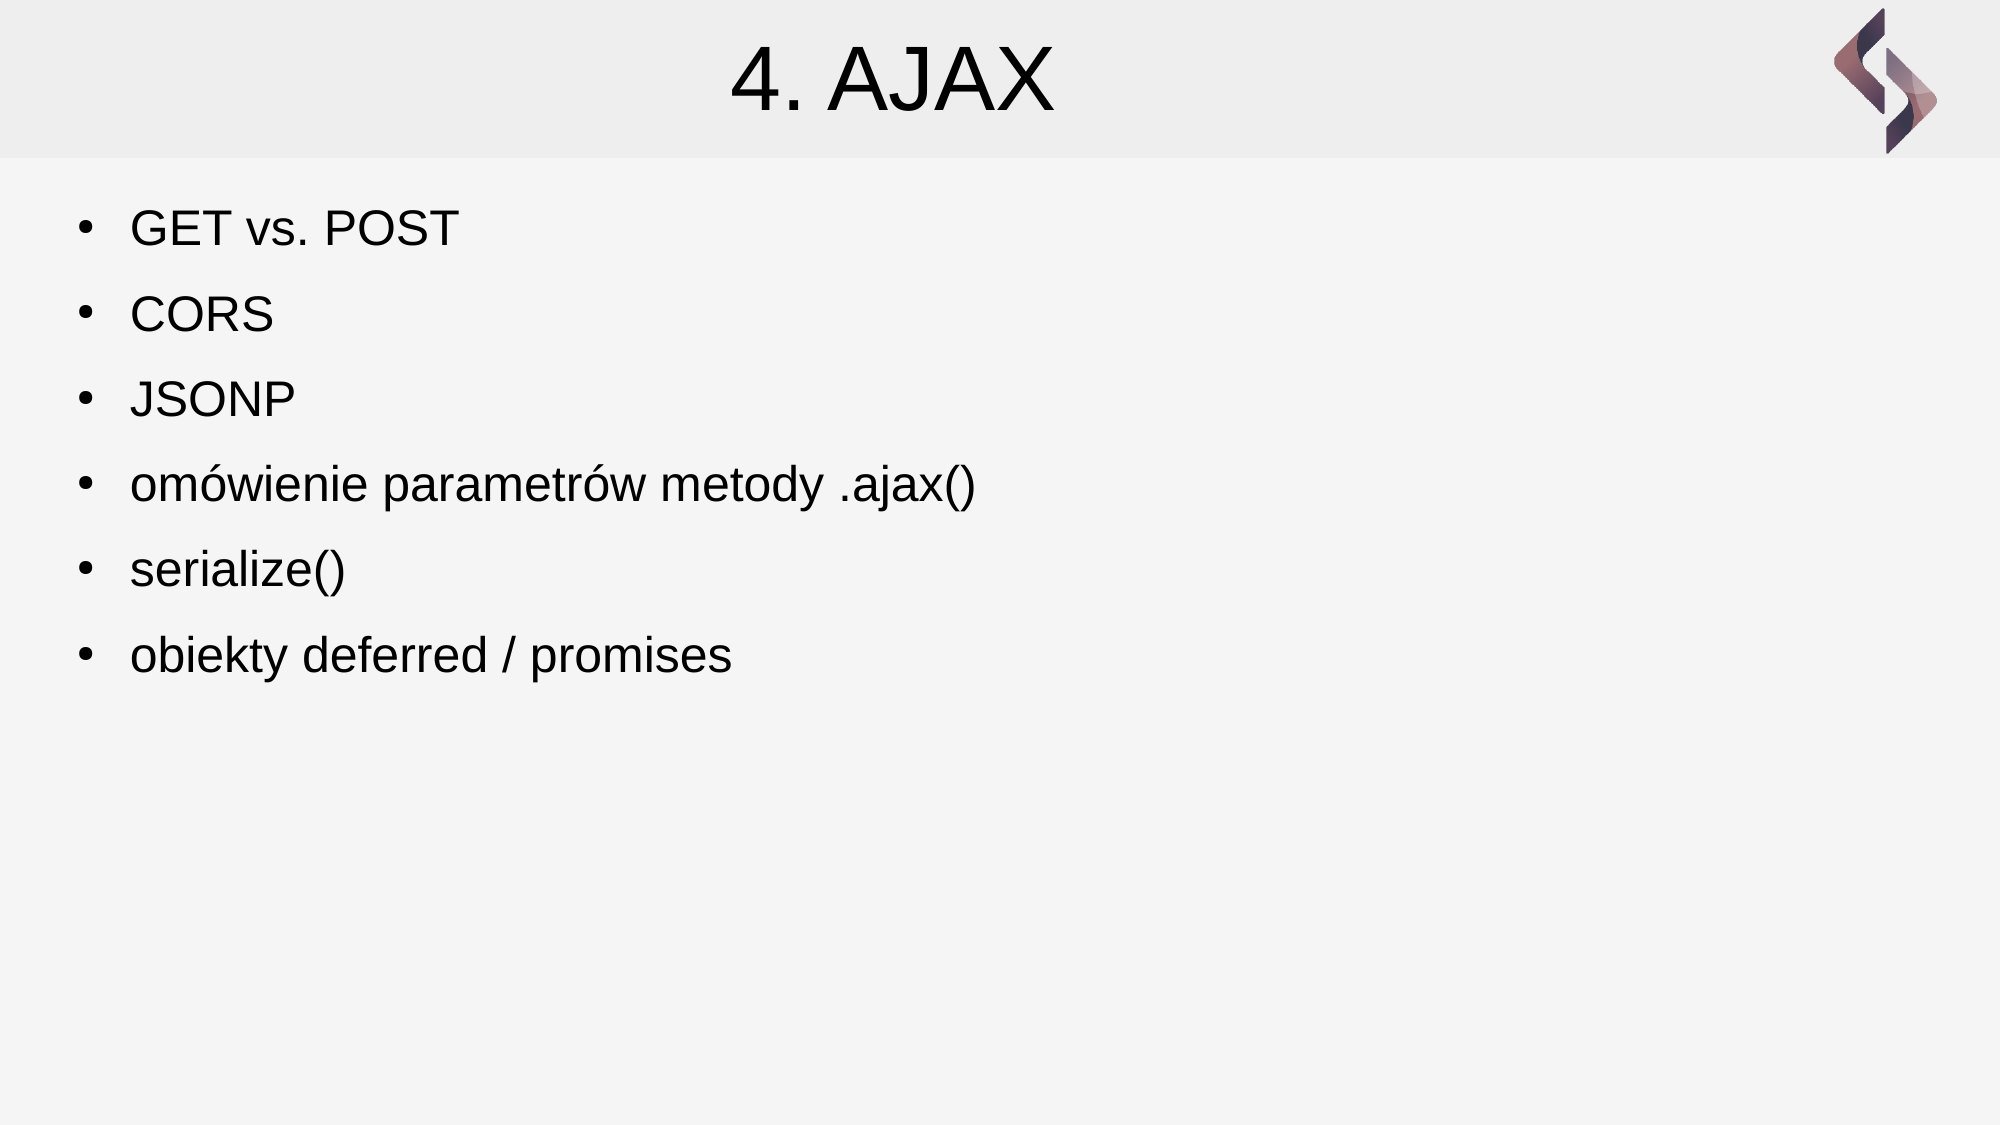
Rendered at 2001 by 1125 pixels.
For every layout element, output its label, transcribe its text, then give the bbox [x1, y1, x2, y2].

text_box [366, 501, 1004, 572]
title 4. AJAX [0, 0, 1788, 158]
list GET vs. POST CORS JSONP omówienie parametrów metody .ajax() serialize() obiekty deferred / promises [59, 200, 1784, 1075]
picture [1787, 0, 2001, 166]
